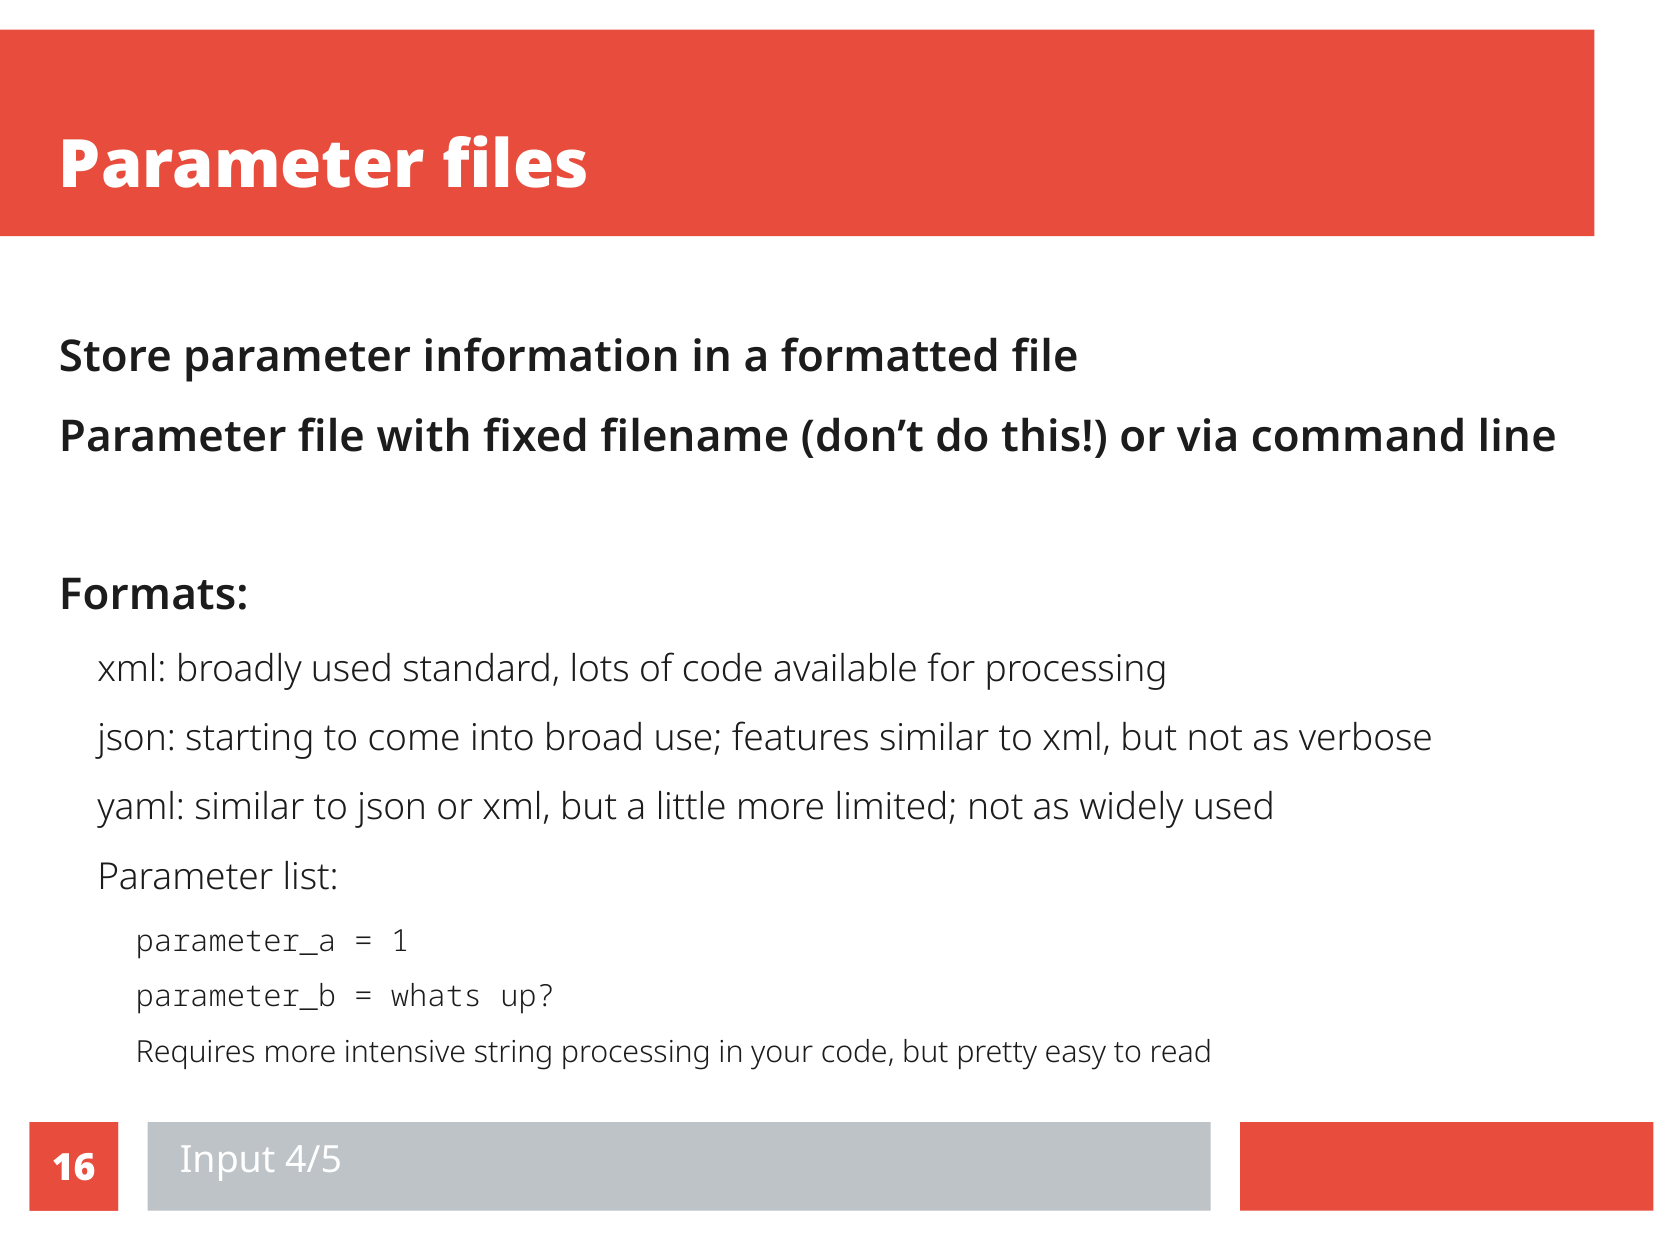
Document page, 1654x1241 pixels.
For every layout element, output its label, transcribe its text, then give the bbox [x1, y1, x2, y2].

list Store parameter information in a formatted file Parameter file with fixed filename (don’t do this!) or via command line Formats: xml: broadly used standard, lots of code available for processing json: starting to come into broad use; features similar to xml, but not as verbose yaml: similar to json or xml, but a little more limited; not as widely used Parameter list: parameter_a = 1 parameter_b = whats up? Requires more intensive string processing in your code, but pretty easy to read [59, 324, 1565, 1093]
text_box Input 4/5 [165, 1125, 736, 1184]
title Parameter files [59, 59, 1595, 207]
